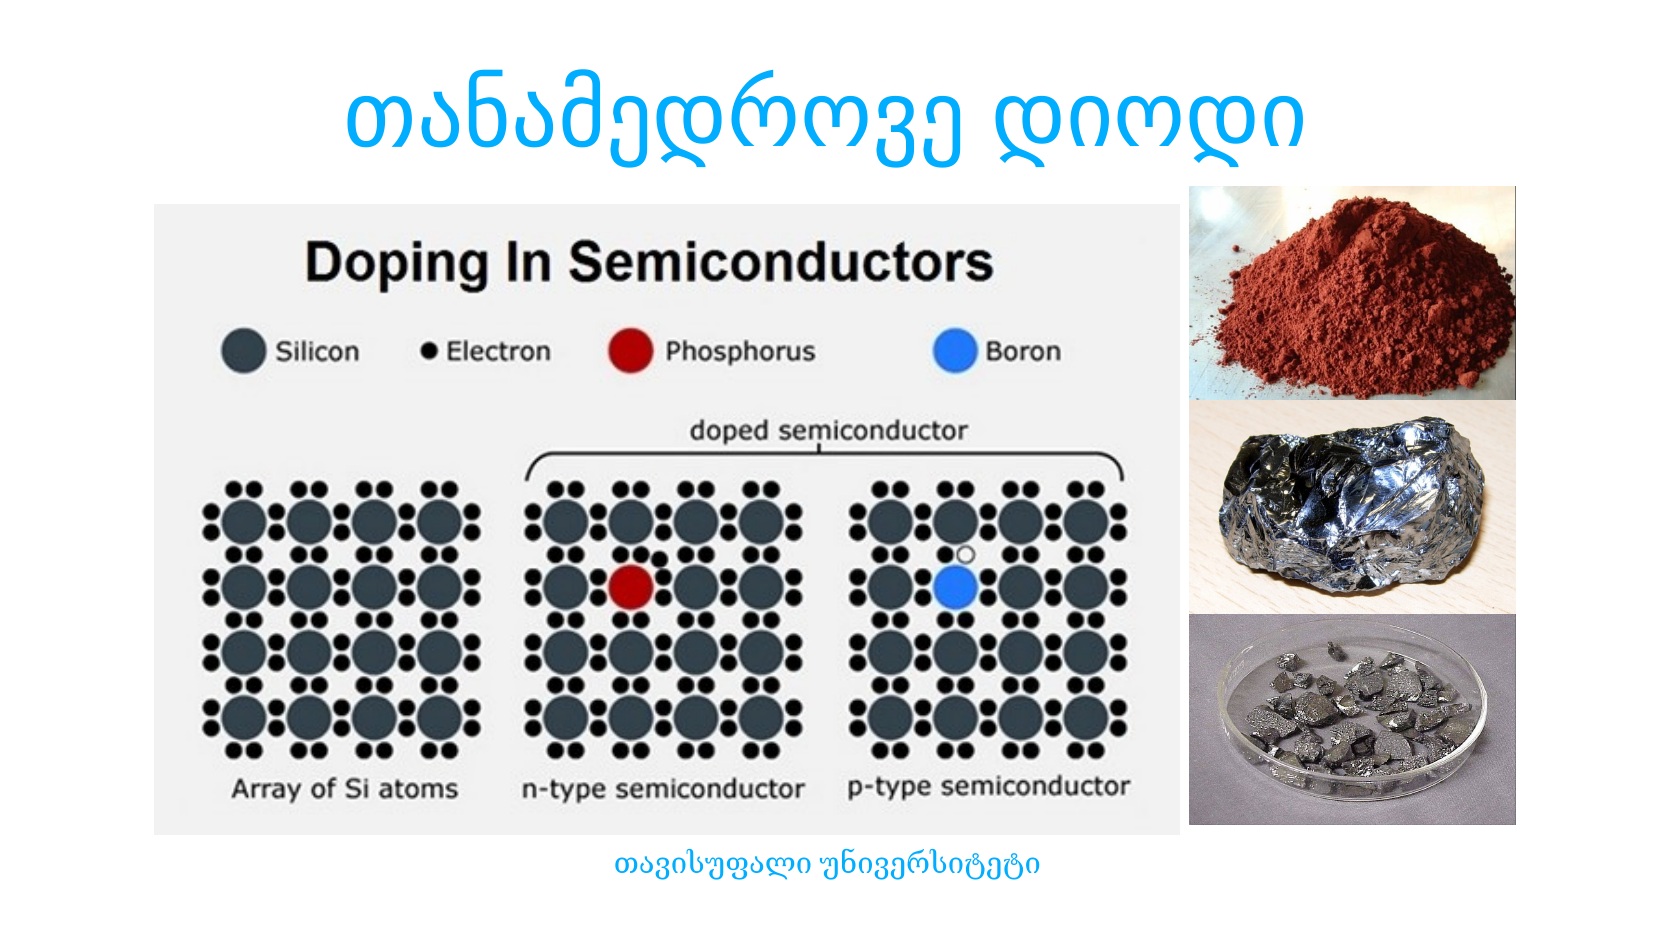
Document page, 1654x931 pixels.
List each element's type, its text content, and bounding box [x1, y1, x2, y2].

title თანამედროვე დიოდი [82, 37, 1571, 193]
picture [1189, 186, 1516, 826]
picture [154, 204, 1180, 835]
